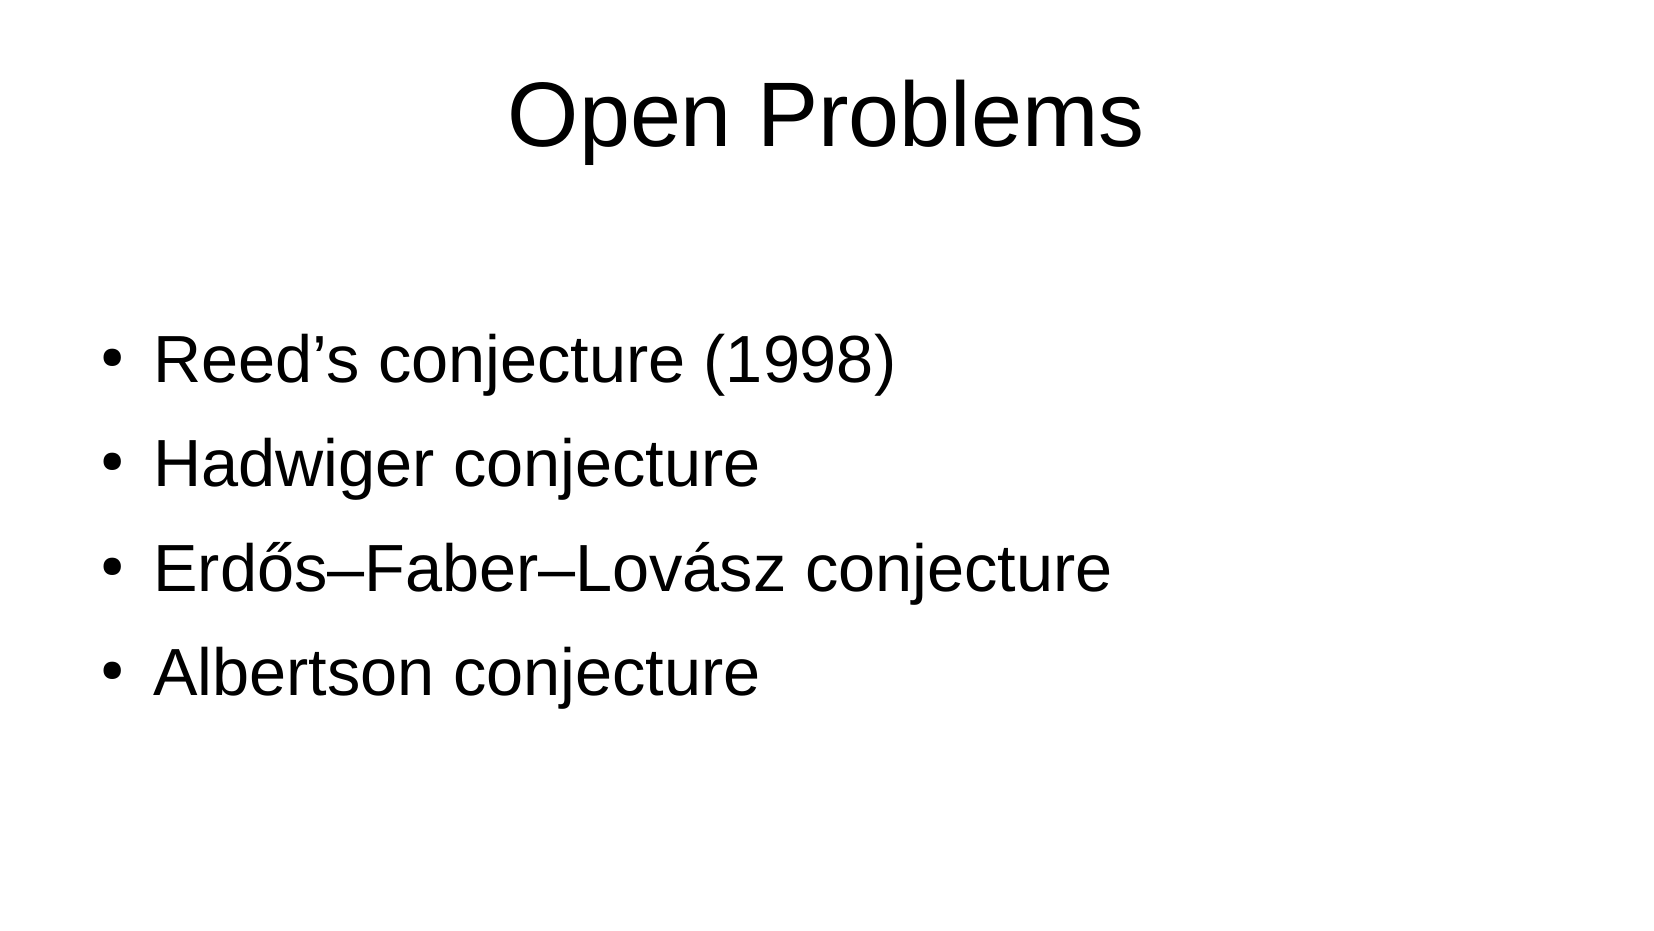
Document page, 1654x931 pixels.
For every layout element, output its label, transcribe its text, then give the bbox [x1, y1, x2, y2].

title Open Problems [82, 37, 1571, 193]
list Reed’s conjecture (1998) Hadwiger conjecture Erdős–Faber–Lovász conjecture Albertson conjecture [82, 217, 1571, 758]
